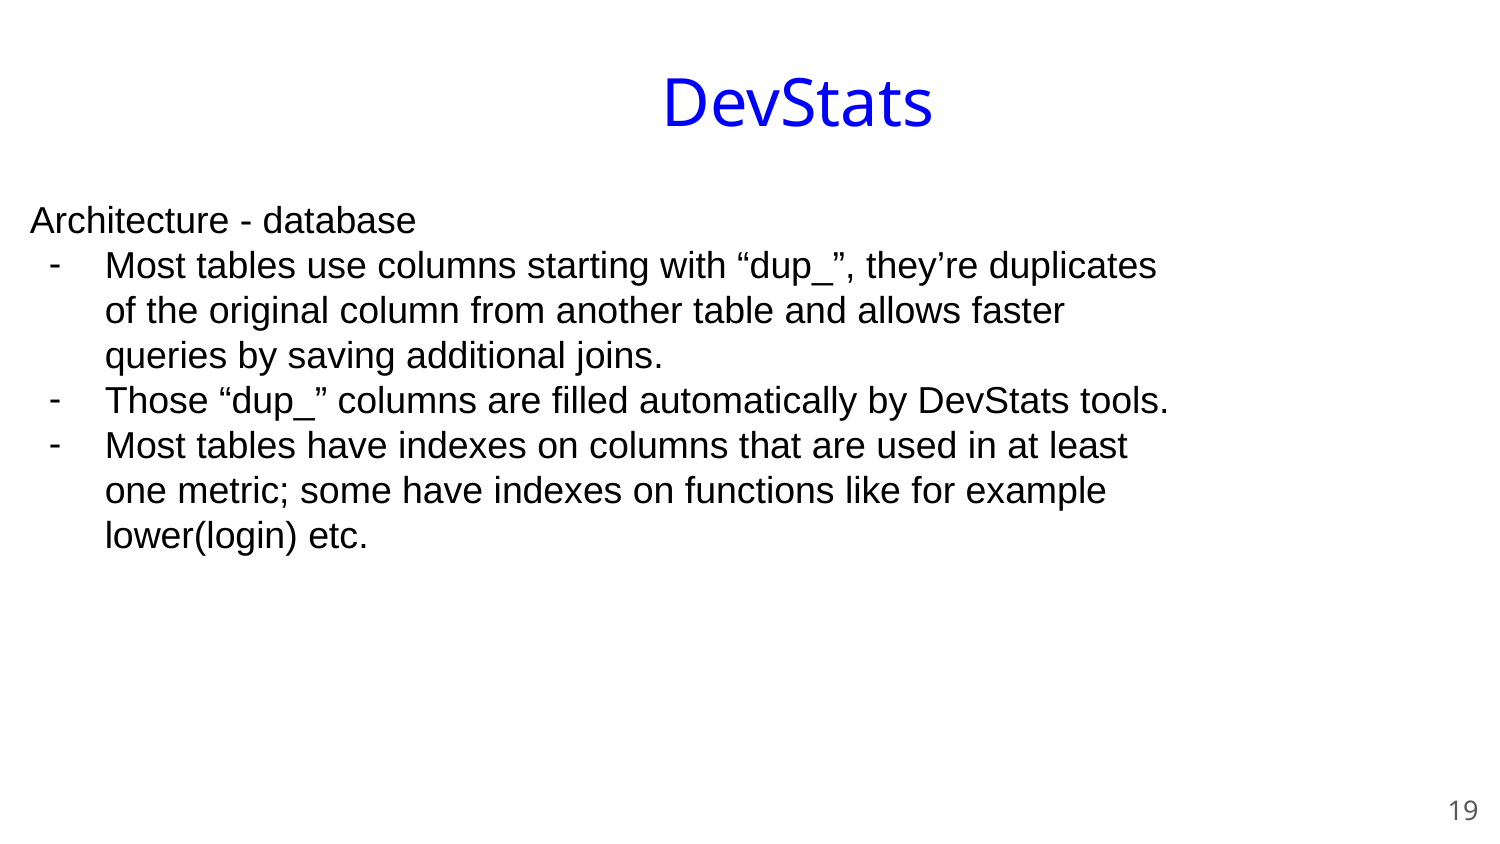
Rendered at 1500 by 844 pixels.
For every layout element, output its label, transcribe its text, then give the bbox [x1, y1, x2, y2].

title DevStats [646, 41, 1208, 159]
slide_number <number> [1403, 779, 1494, 844]
text_box Architecture - database Most tables use columns starting with “dup_”, they’re duplicates of the original column from another table and allows faster queries by saving additional joins. Those “dup_” columns are filled automatically by DevStats tools. Most tables have indexes on columns that are used in at least one metric; some have indexes on functions like for example lower(login) etc. [14, 181, 1208, 780]
